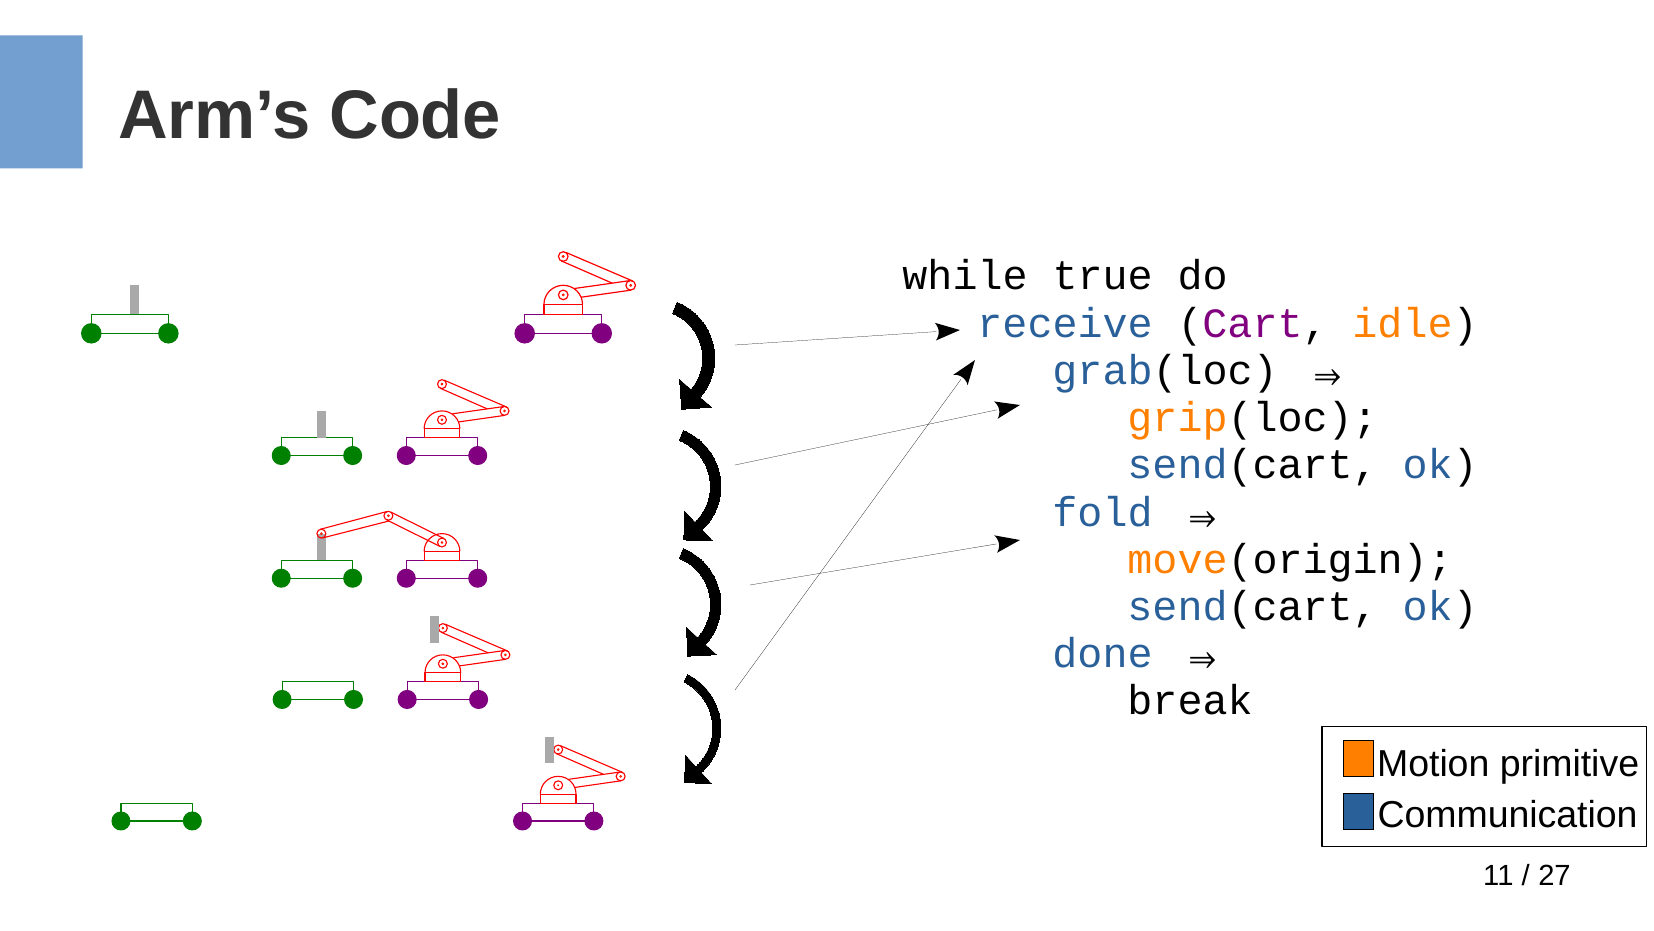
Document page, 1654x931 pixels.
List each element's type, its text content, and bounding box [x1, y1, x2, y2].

text_box [679, 430, 721, 541]
picture [66, 216, 681, 858]
title Arm’s Code [118, 37, 1571, 193]
text_box [679, 548, 721, 657]
text_box [684, 674, 721, 784]
text_box Motion primitive [1362, 735, 1654, 792]
text_box [672, 302, 715, 410]
text_box while true do receive (Cart, idle) grab(loc) ⇒ grip(loc); send(cart, ok) fold ⇒ move(origin); send(cart, ok) done ⇒ break [887, 247, 1654, 736]
text_box [1322, 726, 1647, 847]
text_box Communication [1362, 786, 1653, 844]
